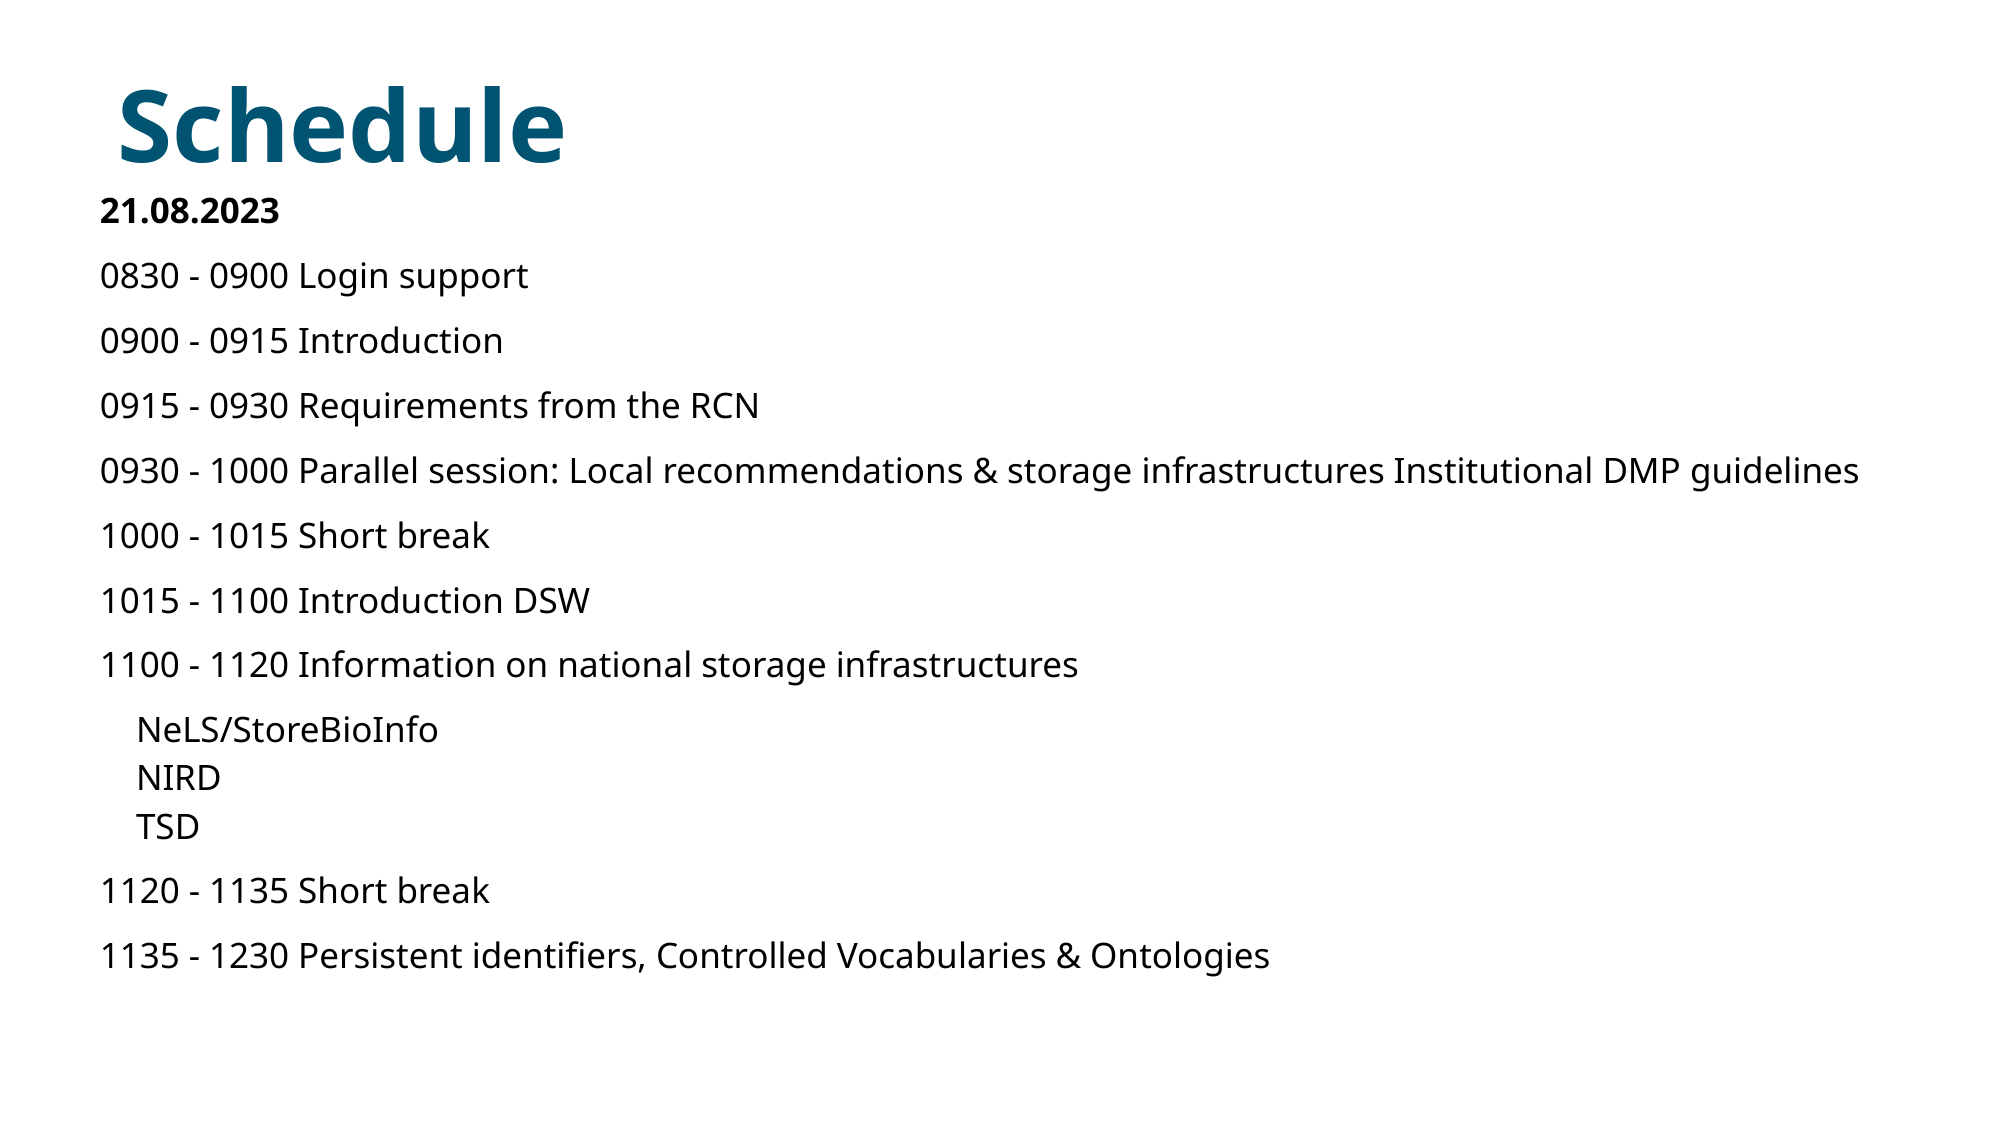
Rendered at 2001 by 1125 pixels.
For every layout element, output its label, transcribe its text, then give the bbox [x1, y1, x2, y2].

title Schedule [117, 62, 1902, 170]
list 21.08.2023 0830 - 0900 Login support 0900 - 0915 Introduction 0915 - 0930 Requirements from the RCN 0930 - 1000 Parallel session: Local recommendations & storage infrastructures Institutional DMP guidelines 1000 - 1015 Short break 1015 - 1100 Introduction DSW 1100 - 1120 Information on national storage infrastructures NeLS/StoreBioInfo NIRD TSD 1120 - 1135 Short break 1135 - 1230 Persistent identifiers, Controlled Vocabularies & Ontologies [99, 188, 1901, 1040]
